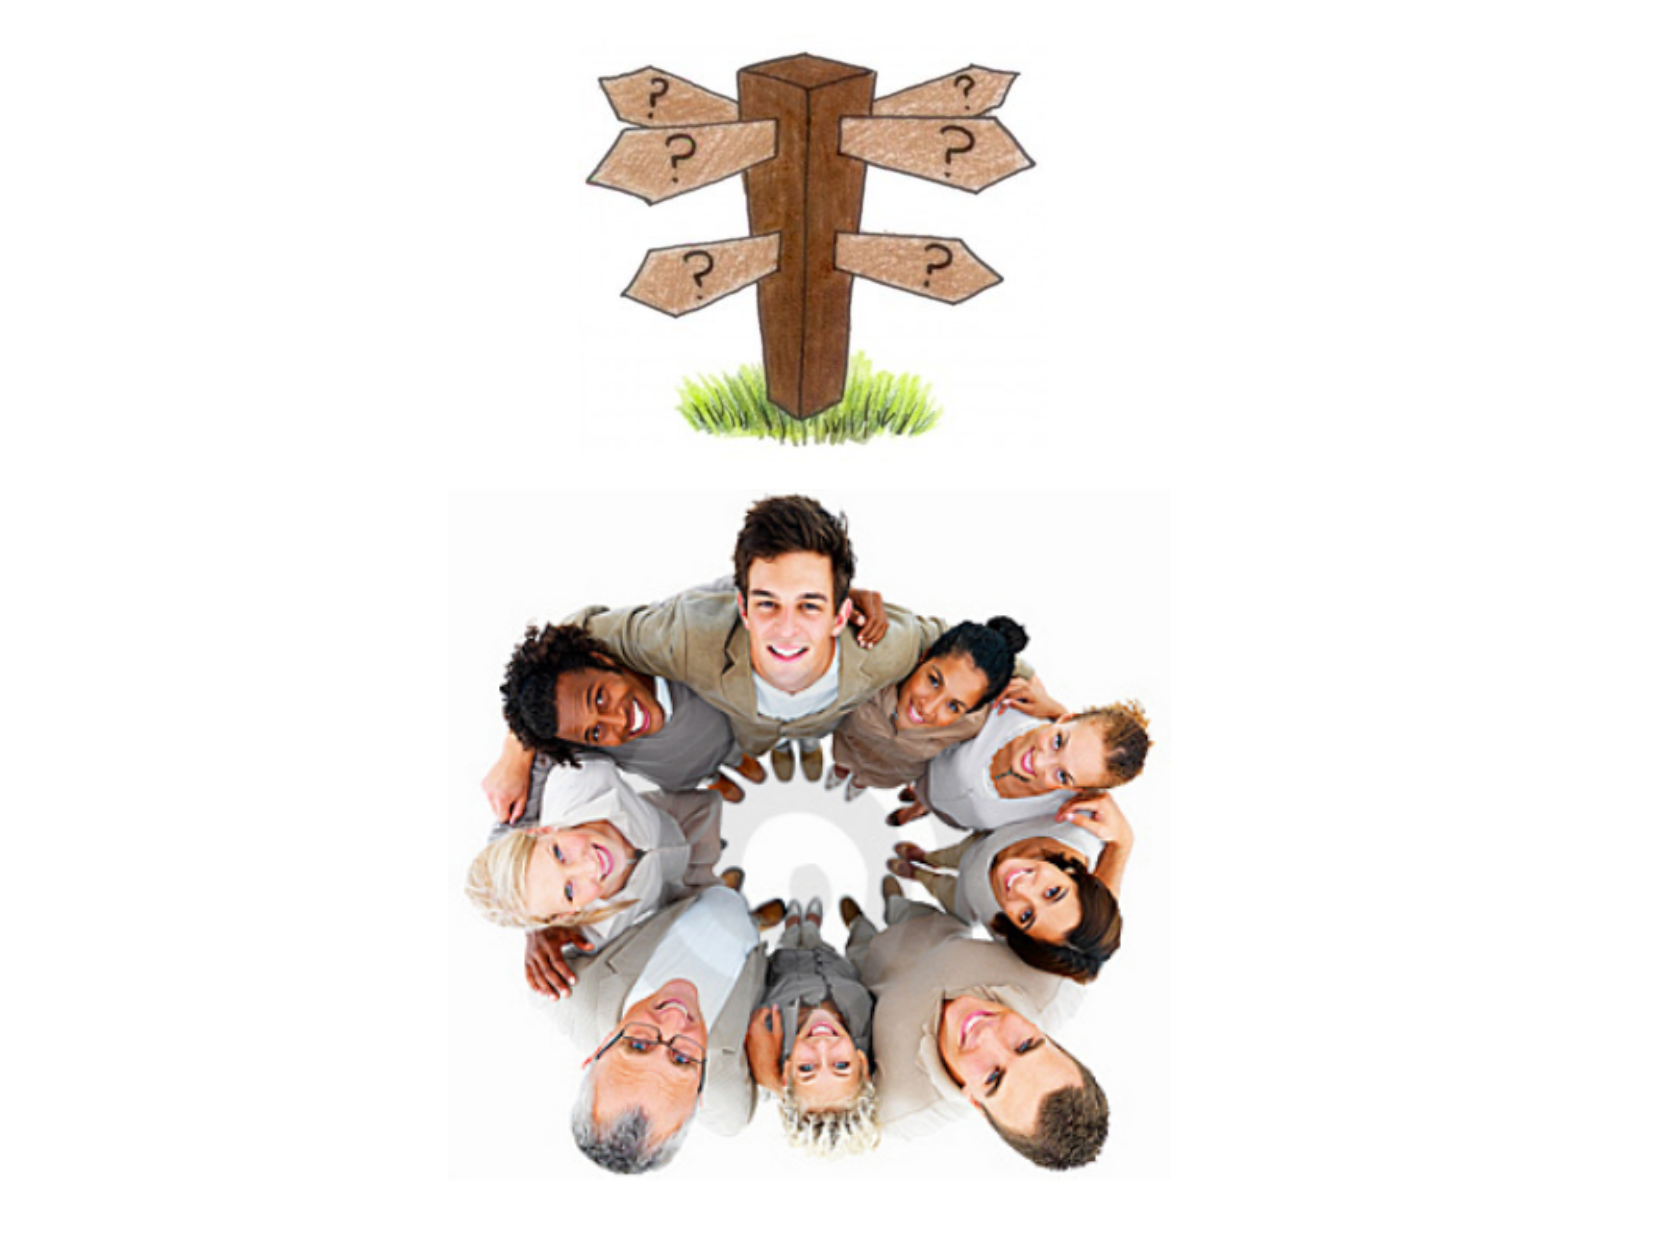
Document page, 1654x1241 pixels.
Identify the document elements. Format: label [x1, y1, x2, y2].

picture [448, 489, 1171, 1185]
picture [578, 35, 1048, 461]
